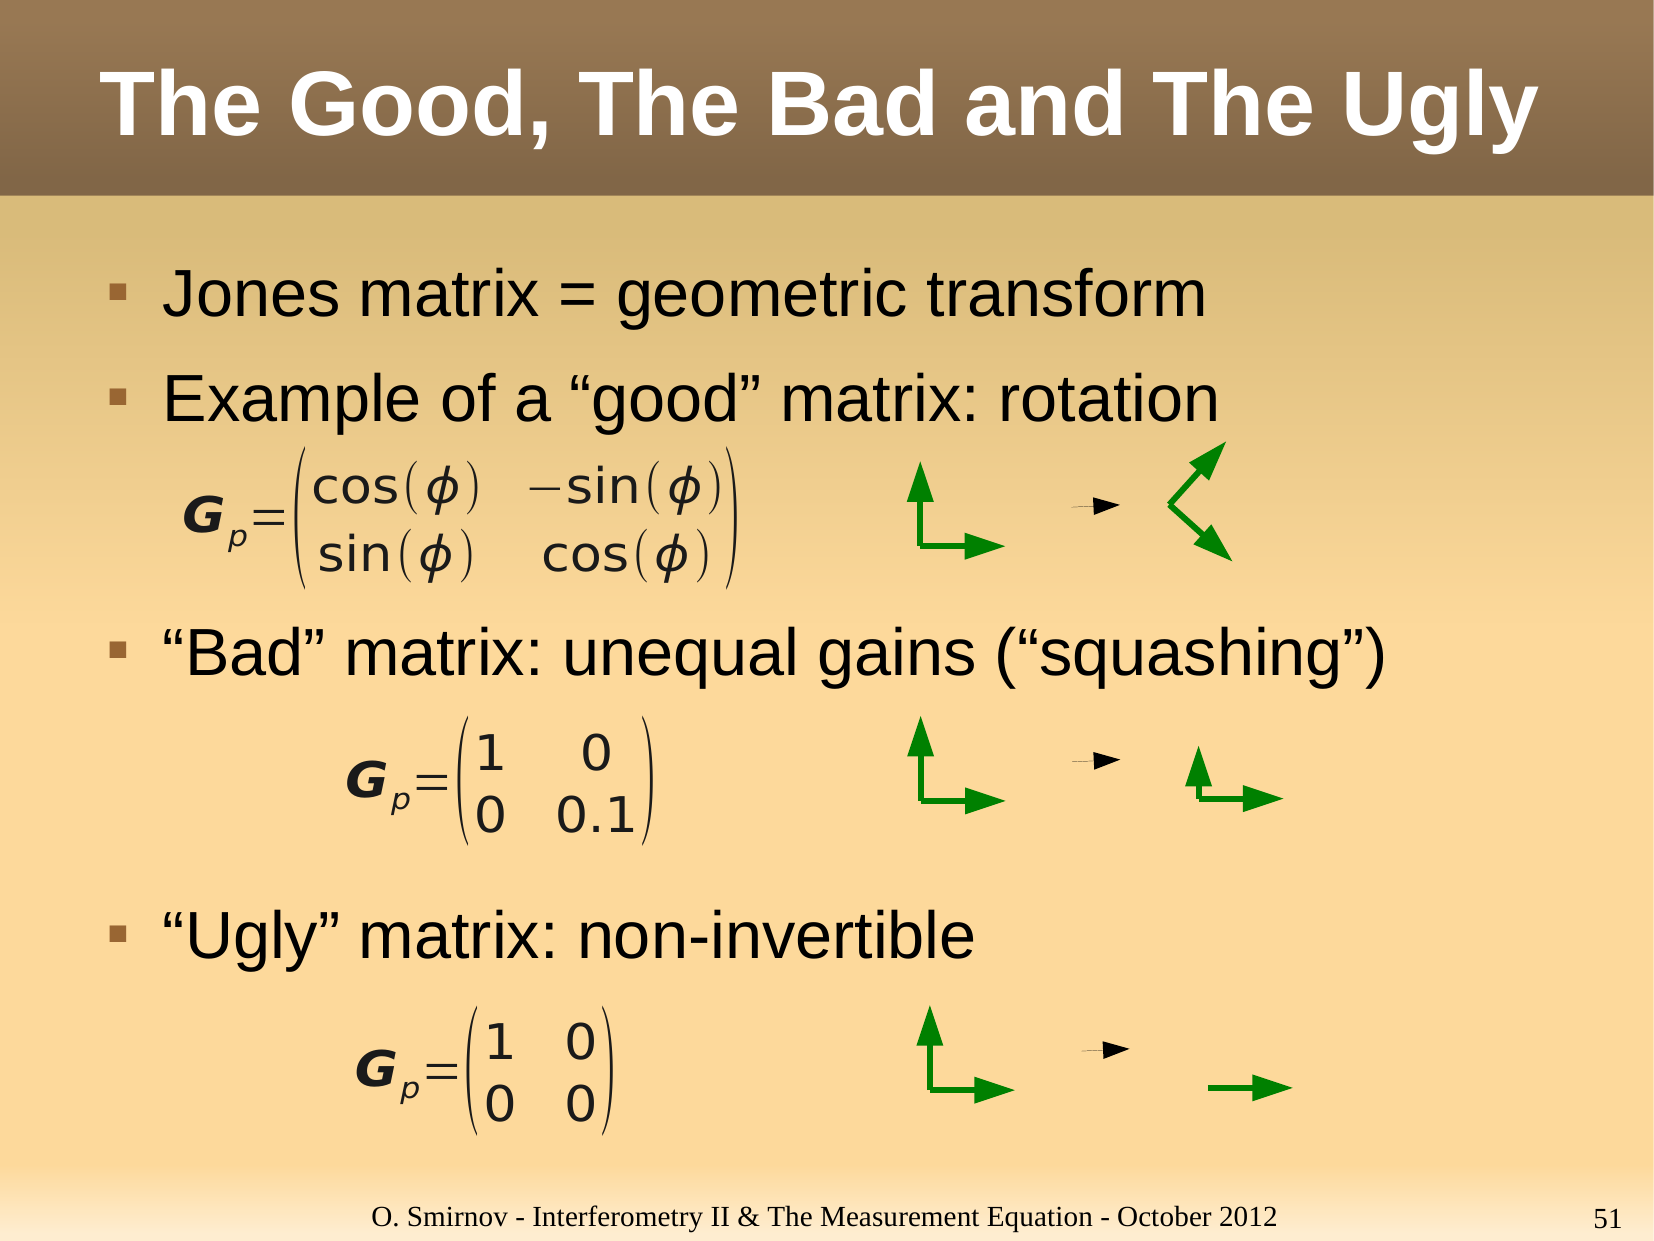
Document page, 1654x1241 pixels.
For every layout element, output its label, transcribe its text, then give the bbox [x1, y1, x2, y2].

chart [348, 1003, 623, 1139]
title The Good, The Bad and The Ugly [76, 0, 1565, 208]
chart [176, 443, 749, 593]
chart [339, 714, 664, 850]
picture [0, 0, 1654, 1241]
list Jones matrix = geometric transform Example of a “good” matrix: rotation “Bad” matrix: unequal gains (“squashing”) “Ugly” matrix: non-invertible [91, 256, 1580, 1077]
